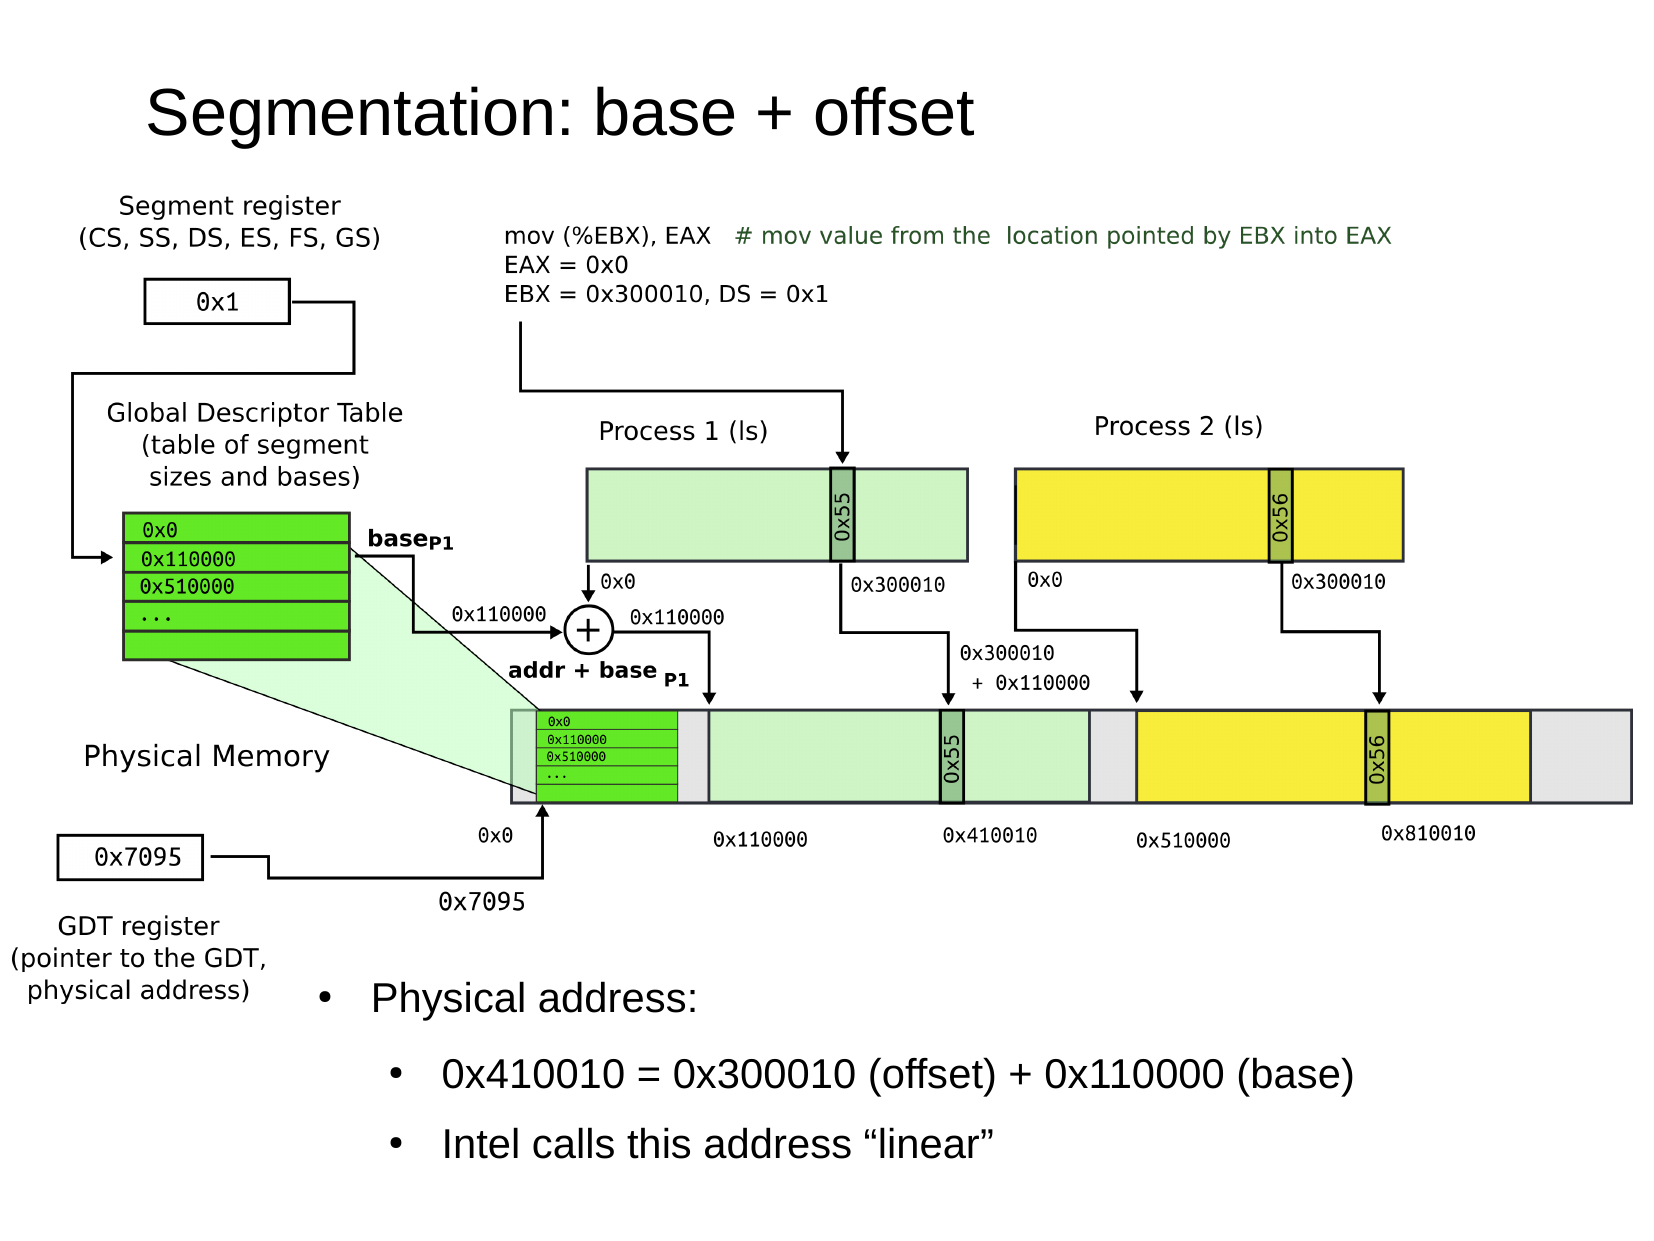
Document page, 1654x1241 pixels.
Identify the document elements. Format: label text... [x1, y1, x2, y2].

picture [12, 195, 1633, 1004]
list Physical address: 0x410010 = 0x300010 (offset) + 0x110000 (base) Intel calls this address “linear” [300, 1004, 1576, 1201]
list Segmentation: base + offset [82, 75, 1576, 151]
